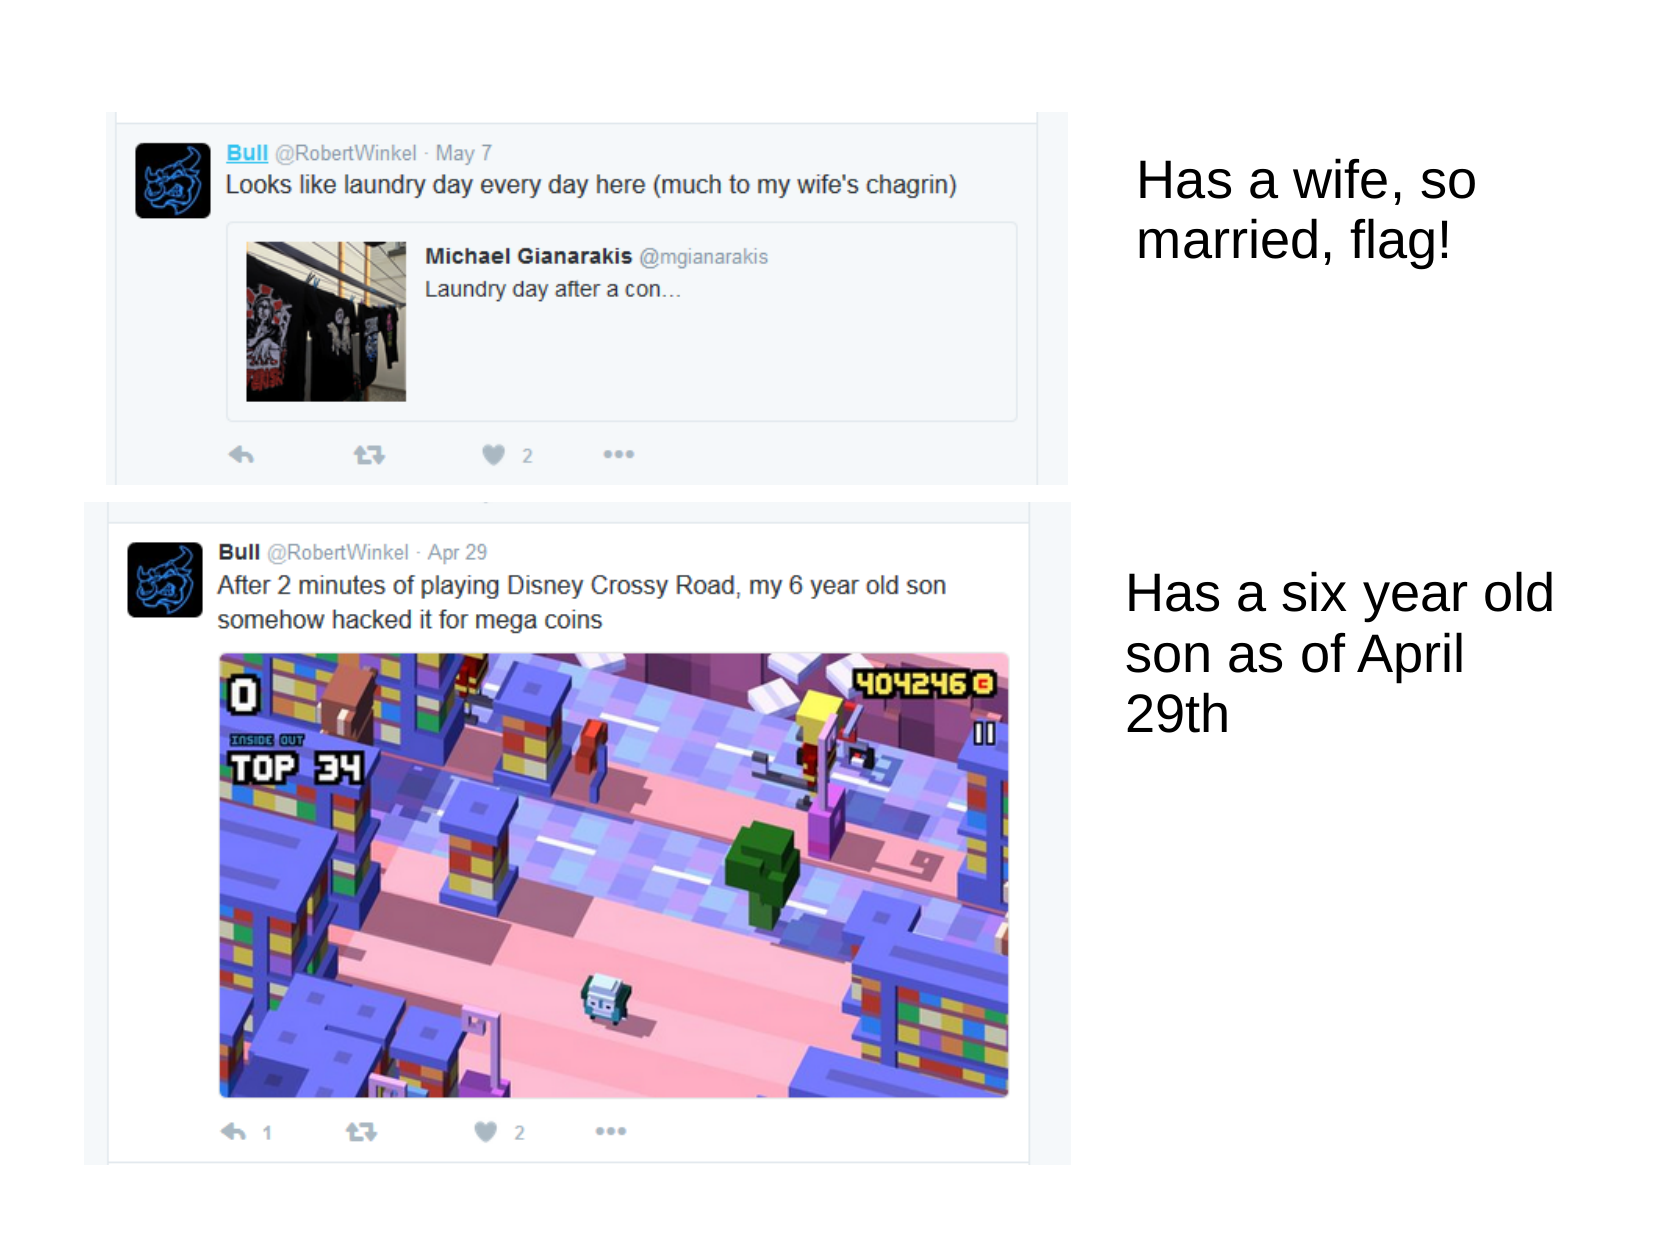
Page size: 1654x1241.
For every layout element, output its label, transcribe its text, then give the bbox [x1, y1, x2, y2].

picture [106, 112, 1068, 485]
text_box Has a six year old son as of April 29th [1110, 555, 1595, 898]
picture [84, 502, 1071, 1165]
text_box Has a wife, so married, flag! [1122, 141, 1571, 414]
